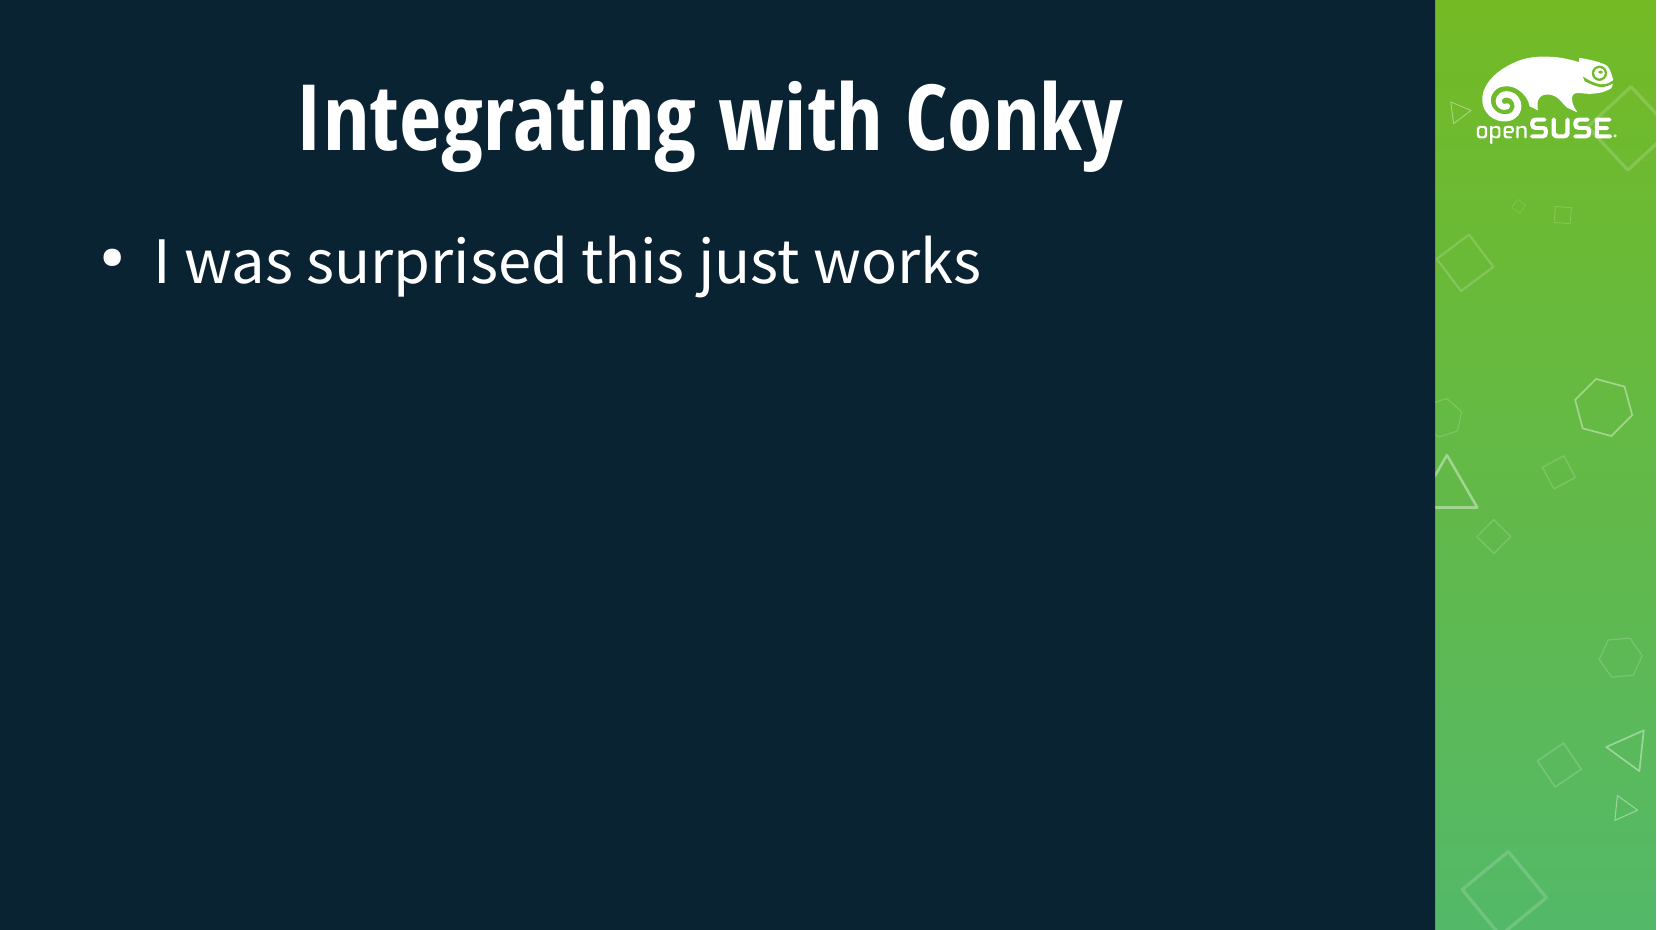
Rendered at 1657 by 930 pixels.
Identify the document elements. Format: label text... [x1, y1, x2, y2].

list I was surprised this just works [82, 217, 1338, 757]
title Integrating with Conky [82, 37, 1338, 193]
